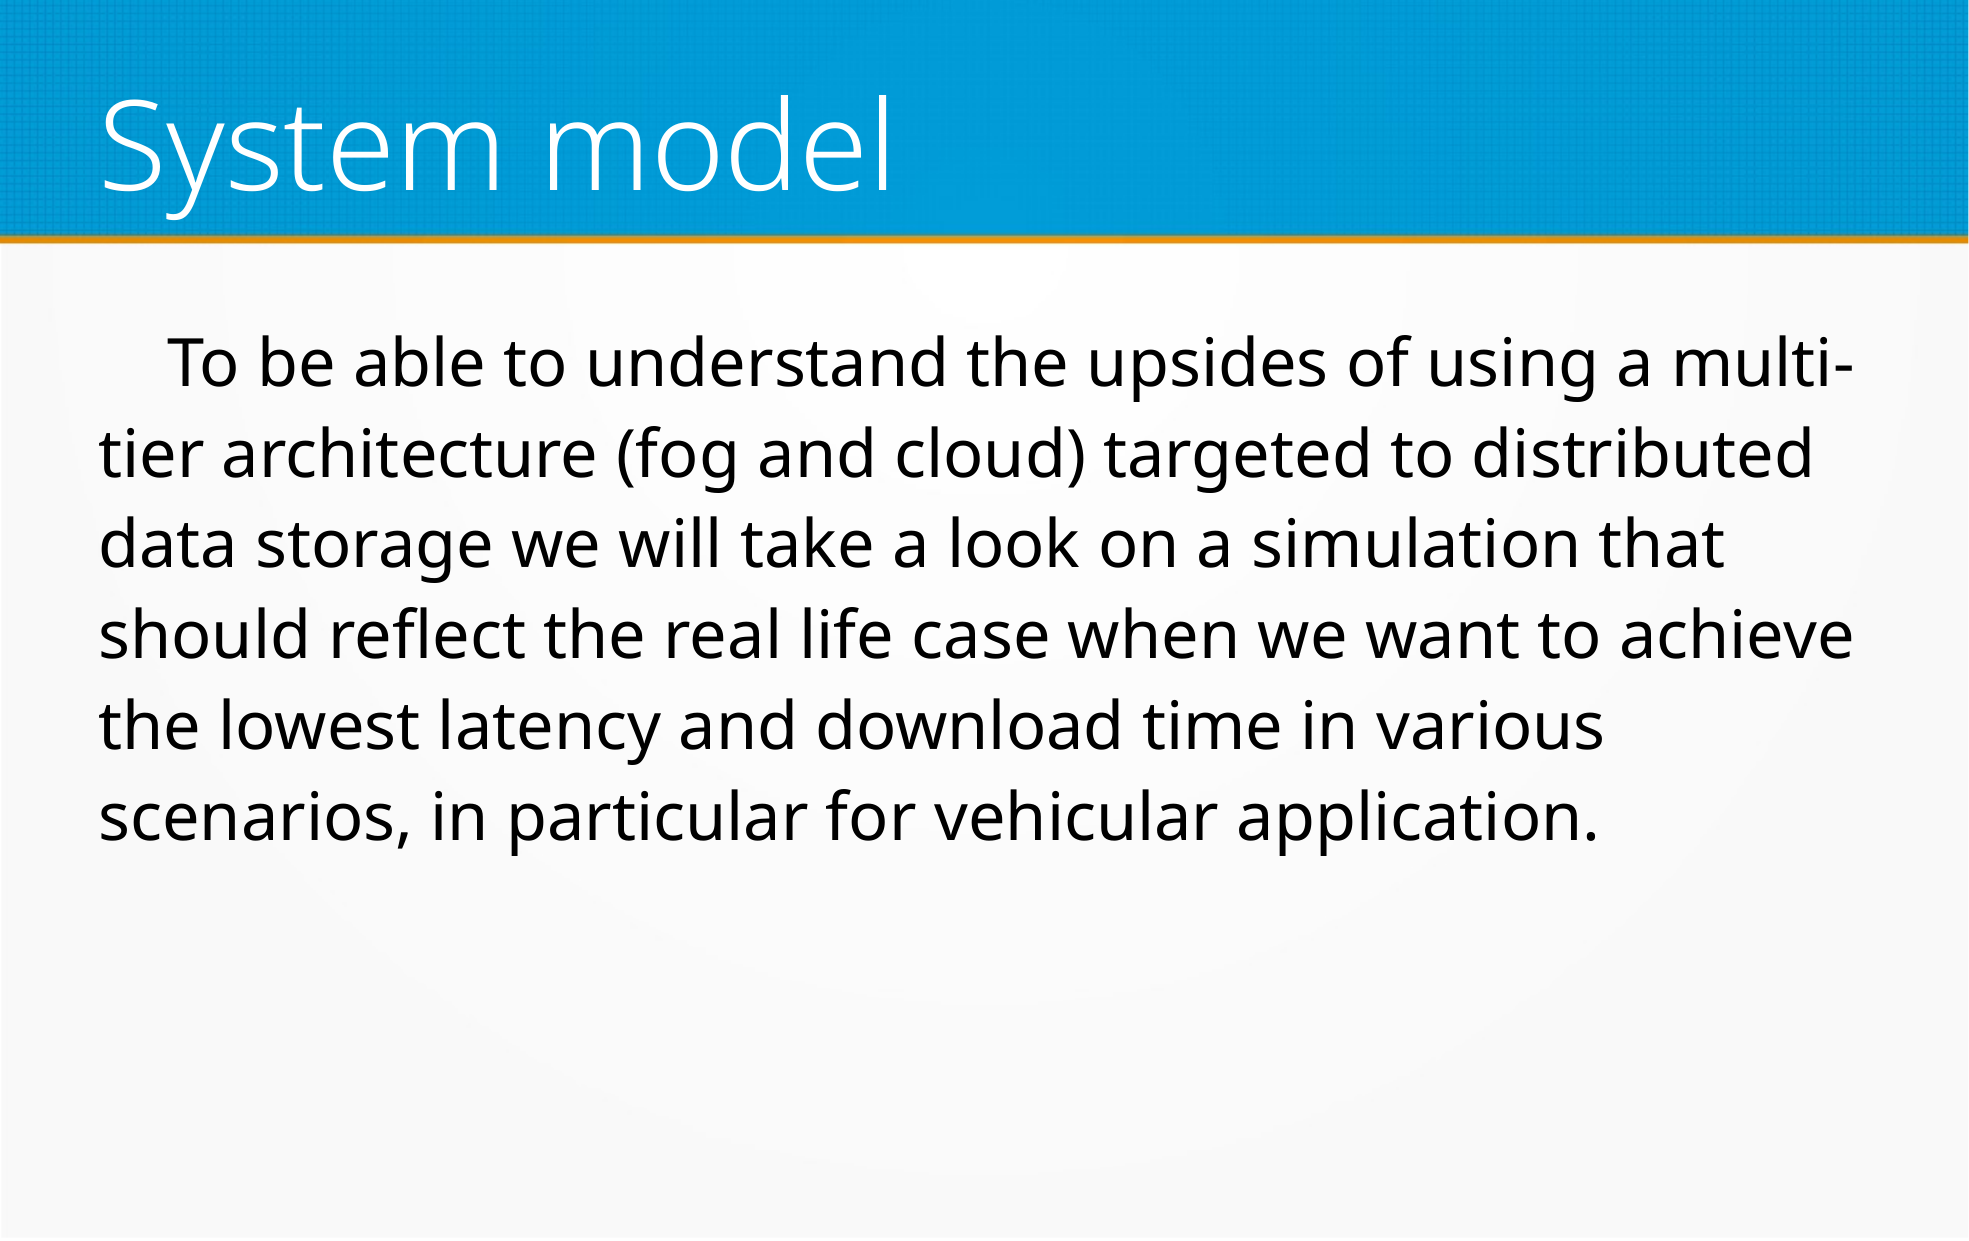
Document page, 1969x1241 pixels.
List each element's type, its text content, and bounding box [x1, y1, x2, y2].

list To be able to understand the upsides of using a multi-tier architecture (fog and cloud) targeted to distributed data storage we will take a look on a simulation that should reflect the real life case when we want to achieve the lowest latency and download time in various scenarios, in particular for vehicular application. [98, 315, 1861, 1081]
title System model [98, 19, 1870, 227]
picture [0, 233, 1969, 1241]
